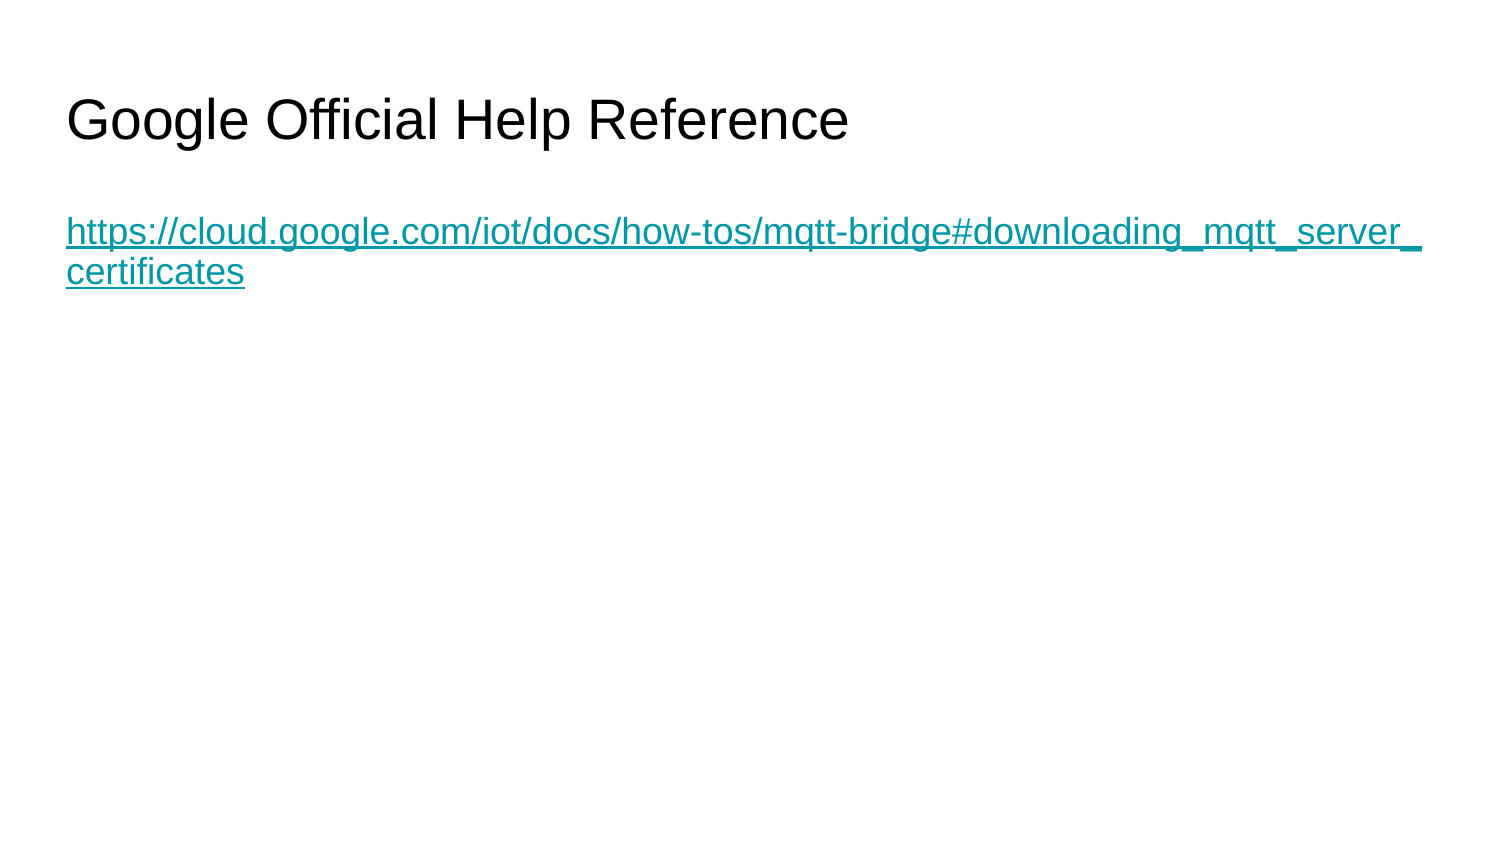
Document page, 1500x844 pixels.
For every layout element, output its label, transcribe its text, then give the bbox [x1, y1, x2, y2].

title Google Official Help Reference [51, 72, 1449, 167]
list https://cloud.google.com/iot/docs/how-tos/mqtt-bridge#downloading_mqtt_server_certificates [51, 189, 1449, 750]
